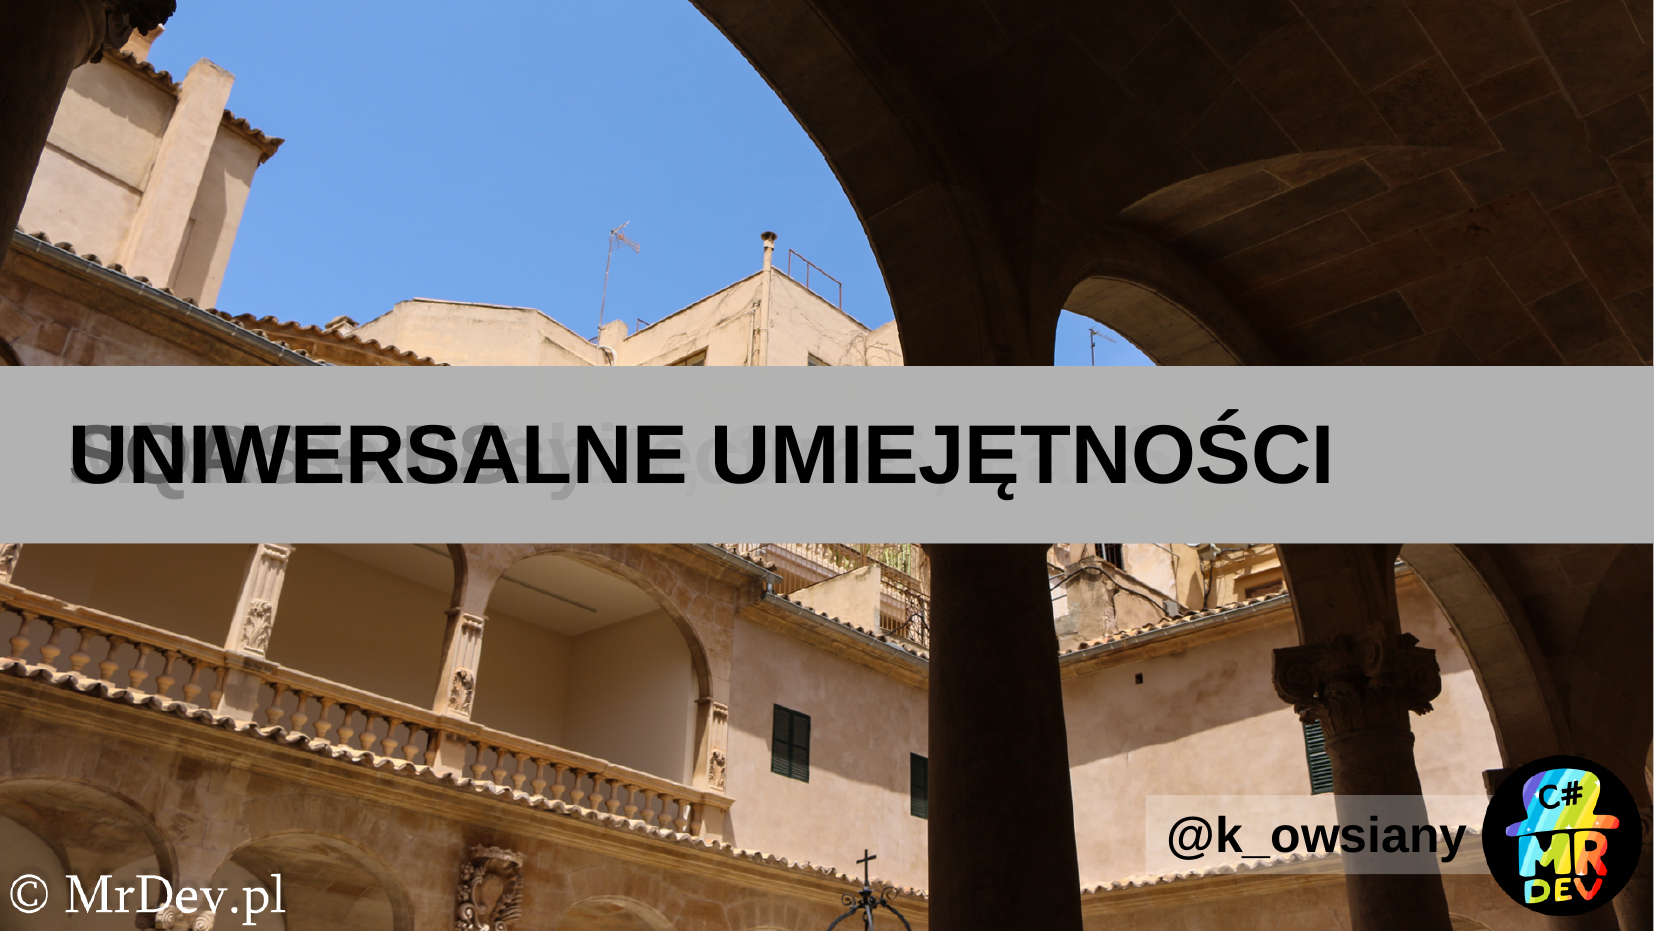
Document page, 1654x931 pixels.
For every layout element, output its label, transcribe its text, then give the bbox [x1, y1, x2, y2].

text_box UNIWERSALNE UMIEJĘTNOŚCI [0, 366, 1654, 544]
picture [0, 0, 1654, 366]
text_box @k_owsiany [1145, 795, 1482, 875]
picture [0, 544, 1654, 931]
